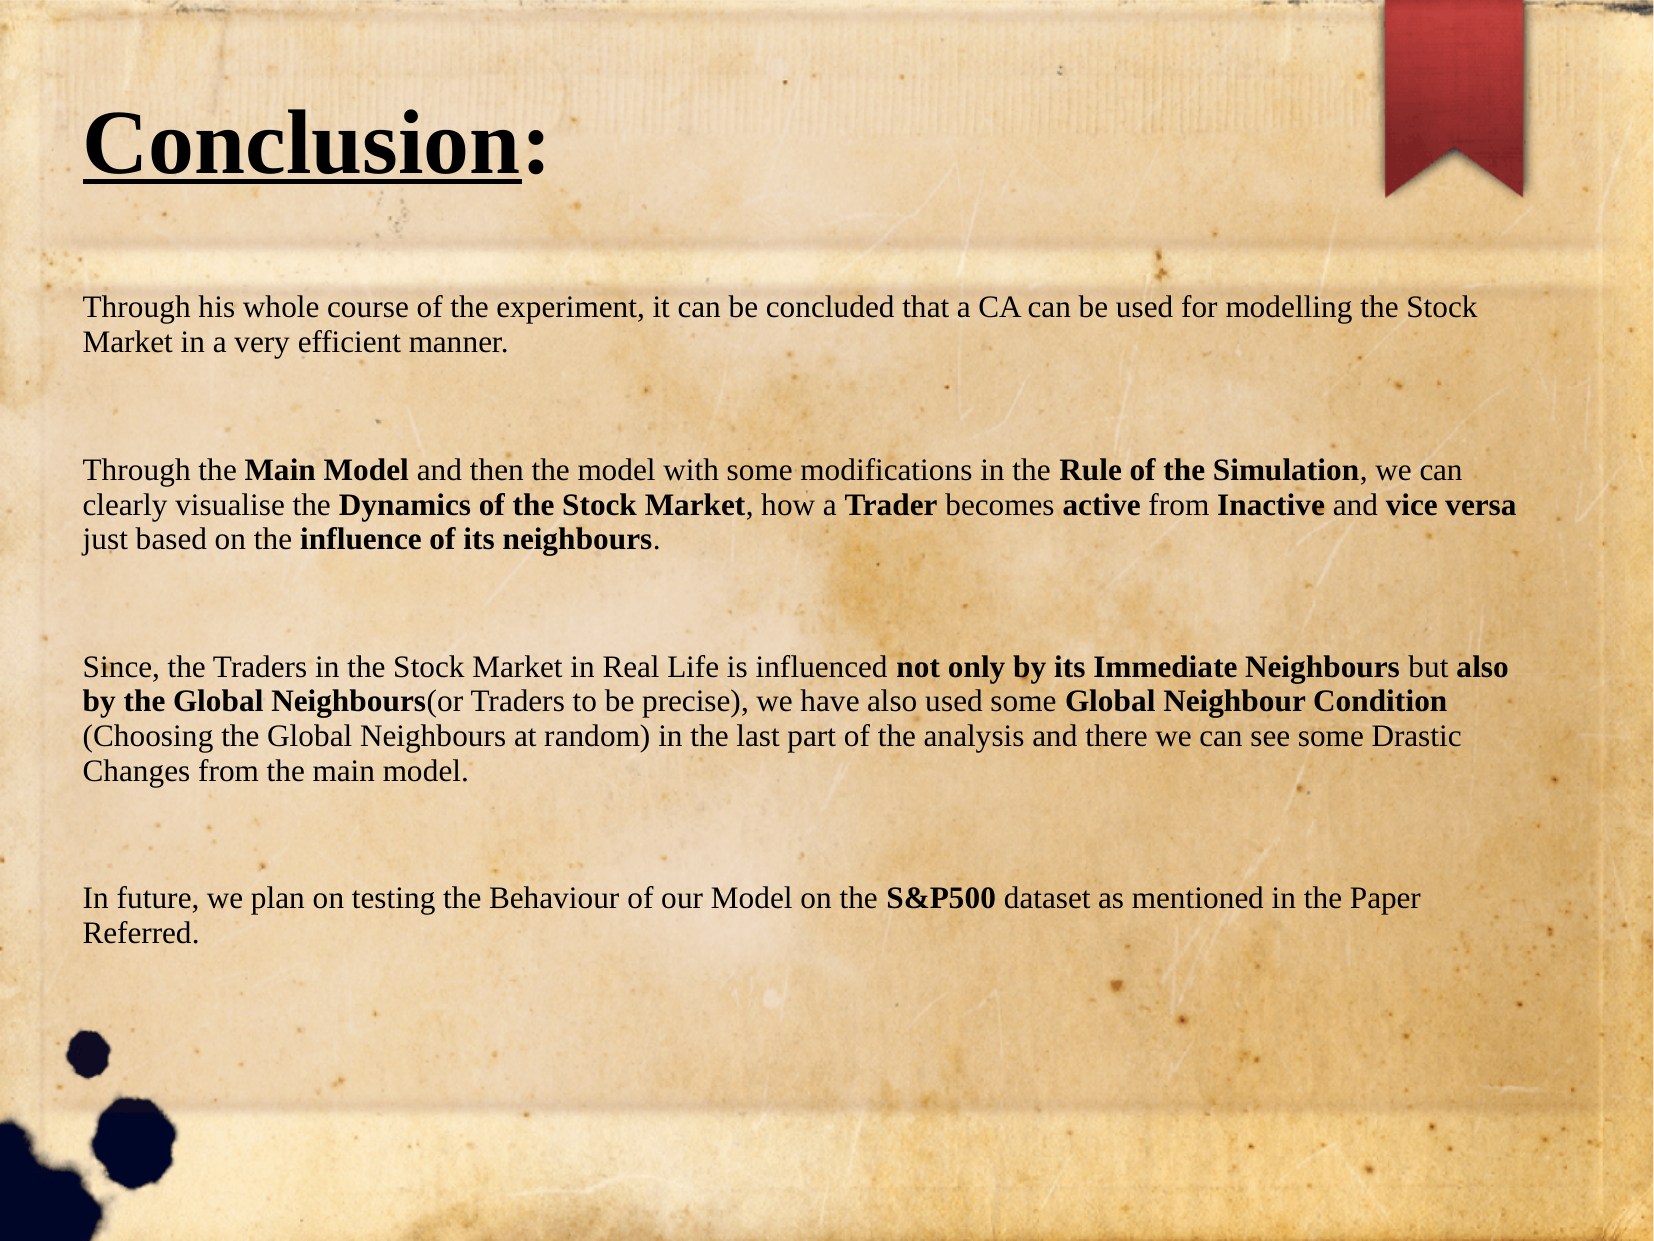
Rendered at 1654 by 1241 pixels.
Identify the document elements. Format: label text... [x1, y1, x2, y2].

picture [0, 0, 1654, 1241]
list Through his whole course of the experiment, it can be concluded that a CA can be used for modelling the Stock Market in a very efficient manner. Through the Main Model and then the model with some modifications in the Rule of the Simulation, we can clearly visualise the Dynamics of the Stock Market, how a Trader becomes active from Inactive and vice versa just based on the influence of its neighbours. Since, the Traders in the Stock Market in Real Life is influenced not only by its Immediate Neighbours but also by the Global Neighbours(or Traders to be precise), we have also used some Global Neighbour Condition (Choosing the Global Neighbours at random) in the last part of the analysis and there we can see some Drastic Changes from the main model. In future, we plan on testing the Behaviour of our Model on the S&P500 dataset as mentioned in the Paper Referred. [82, 290, 1538, 1010]
title Conclusion: [82, 49, 1347, 237]
